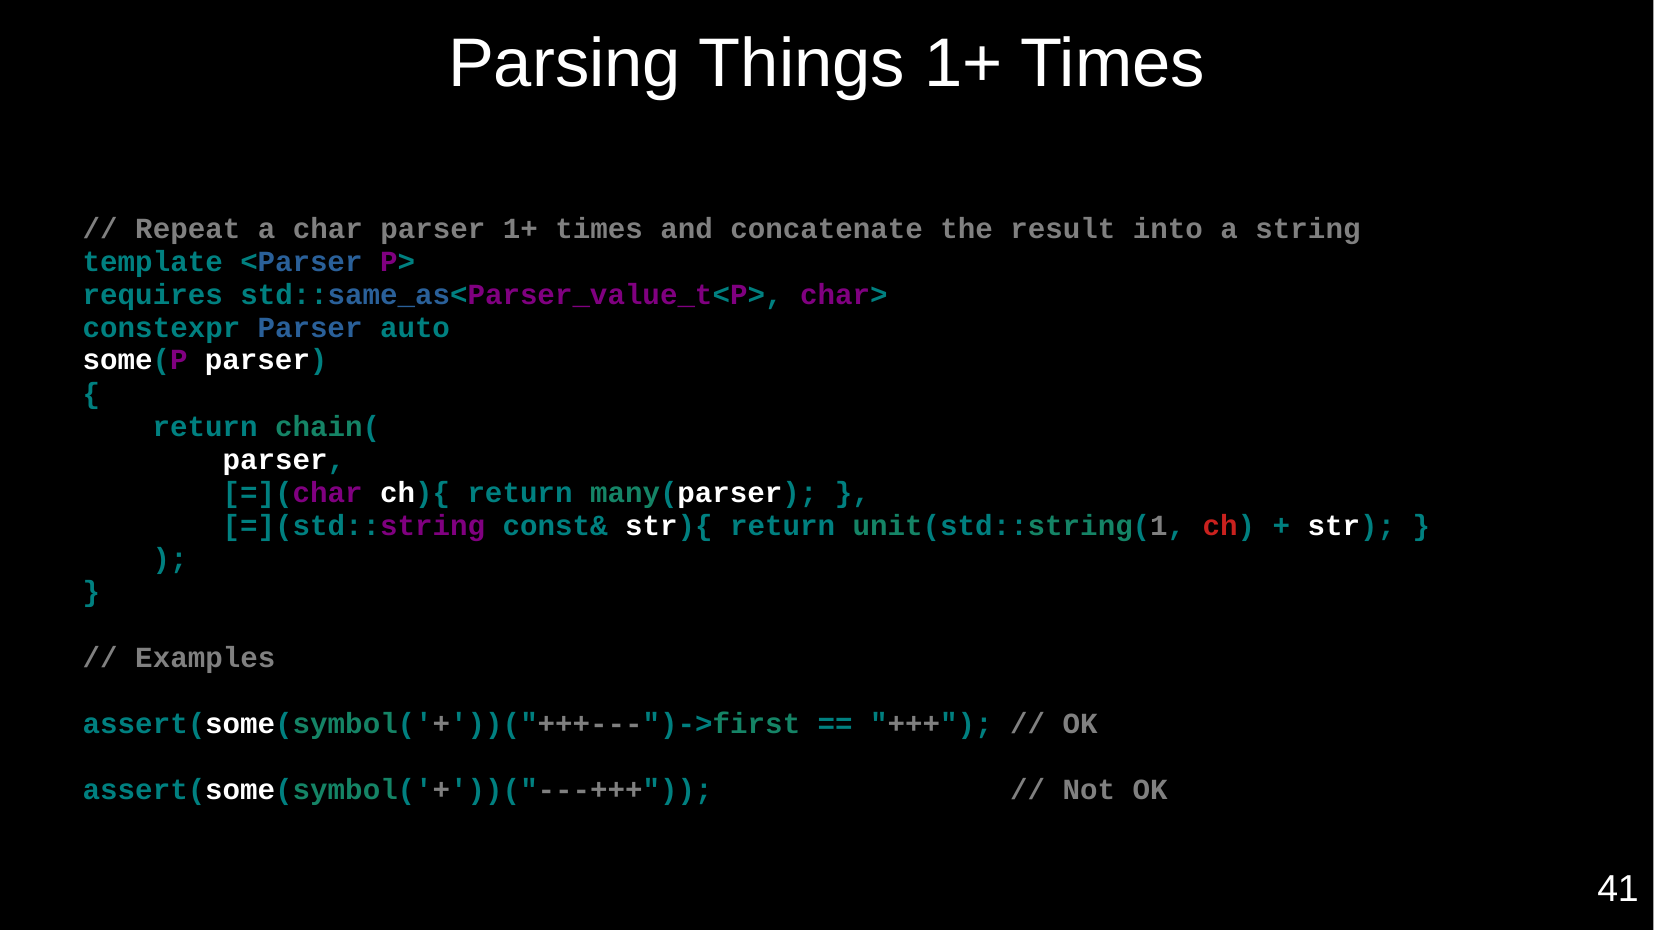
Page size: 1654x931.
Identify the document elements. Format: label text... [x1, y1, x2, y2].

text_box <number> [1024, 860, 1654, 931]
title Parsing Things 1+ Times [82, 4, 1571, 121]
subtitle // Repeat a char parser 1+ times and concatenate the result into a string template <Parser P> requires std::same_as<Parser_value_t<P>, char> constexpr Parser auto some(P parser) { return chain( parser, [=](char ch){ return many(parser); }, [=](std::string const& str){ return unit(std::string(1, ch) + str); } ); } // Examples assert(some(symbol('+'))("+++---")->first == "+++"); // OK assert(some(symbol('+'))("---+++")); // Not OK [82, 133, 1571, 889]
